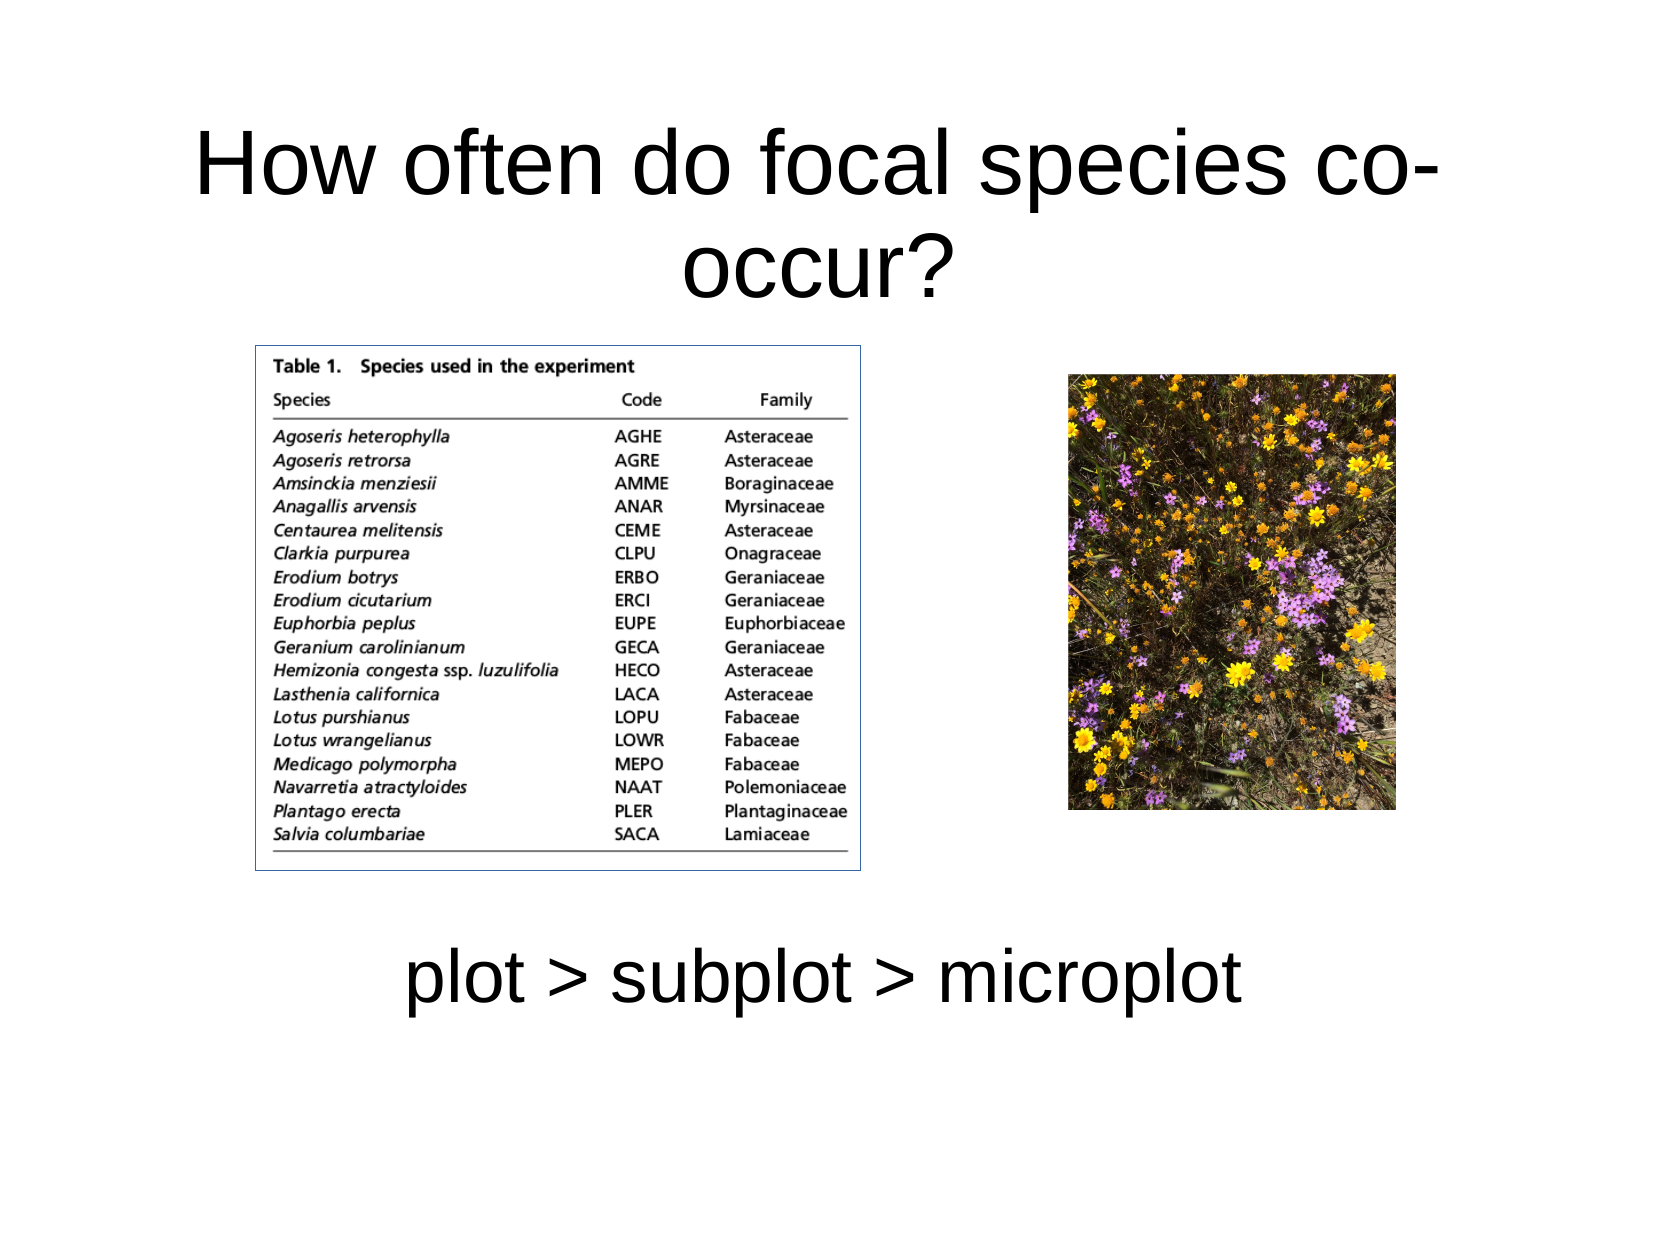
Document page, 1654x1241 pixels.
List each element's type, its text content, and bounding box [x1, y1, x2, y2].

picture [1068, 375, 1396, 811]
title How often do focal species co-occur? [75, 110, 1564, 318]
picture [255, 344, 861, 871]
text_box plot > subplot > microplot [390, 927, 1321, 1111]
